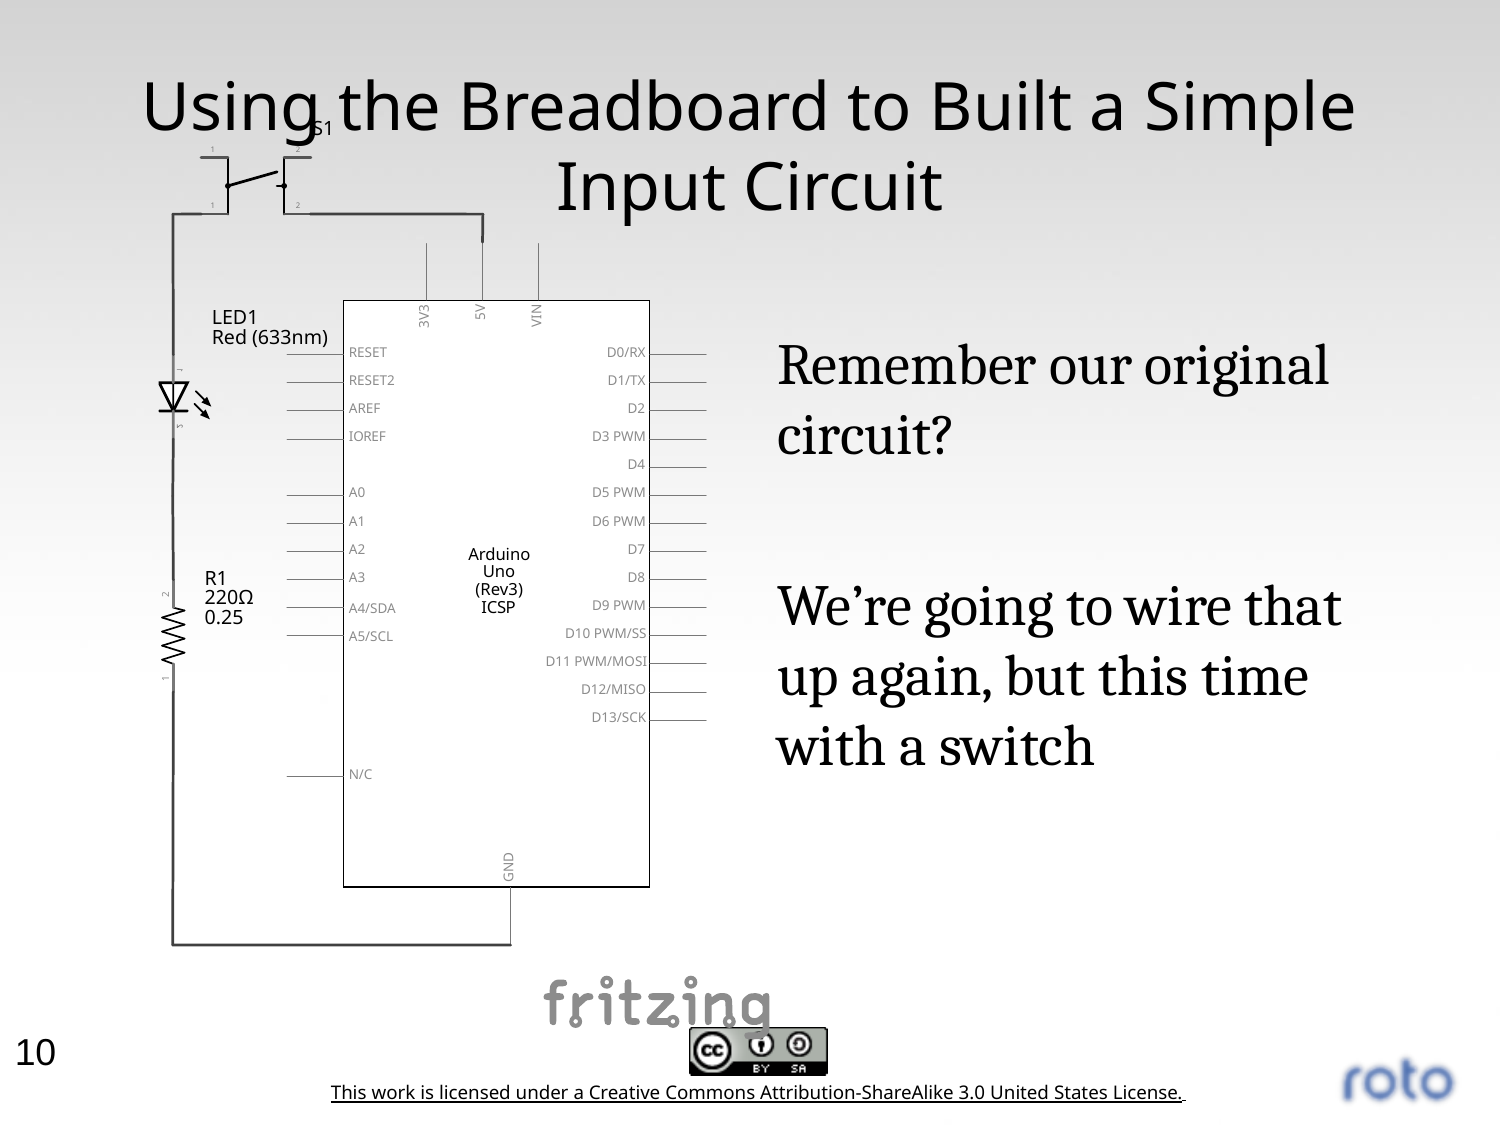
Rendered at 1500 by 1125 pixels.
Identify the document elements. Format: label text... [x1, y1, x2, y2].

list Remember our original circuit? We’re going to wire that up again, but this time with a switch [770, 318, 1388, 1031]
picture [0, 0, 1500, 1125]
title Using the Breadboard to Built a Simple Input Circuit [112, 50, 1388, 238]
